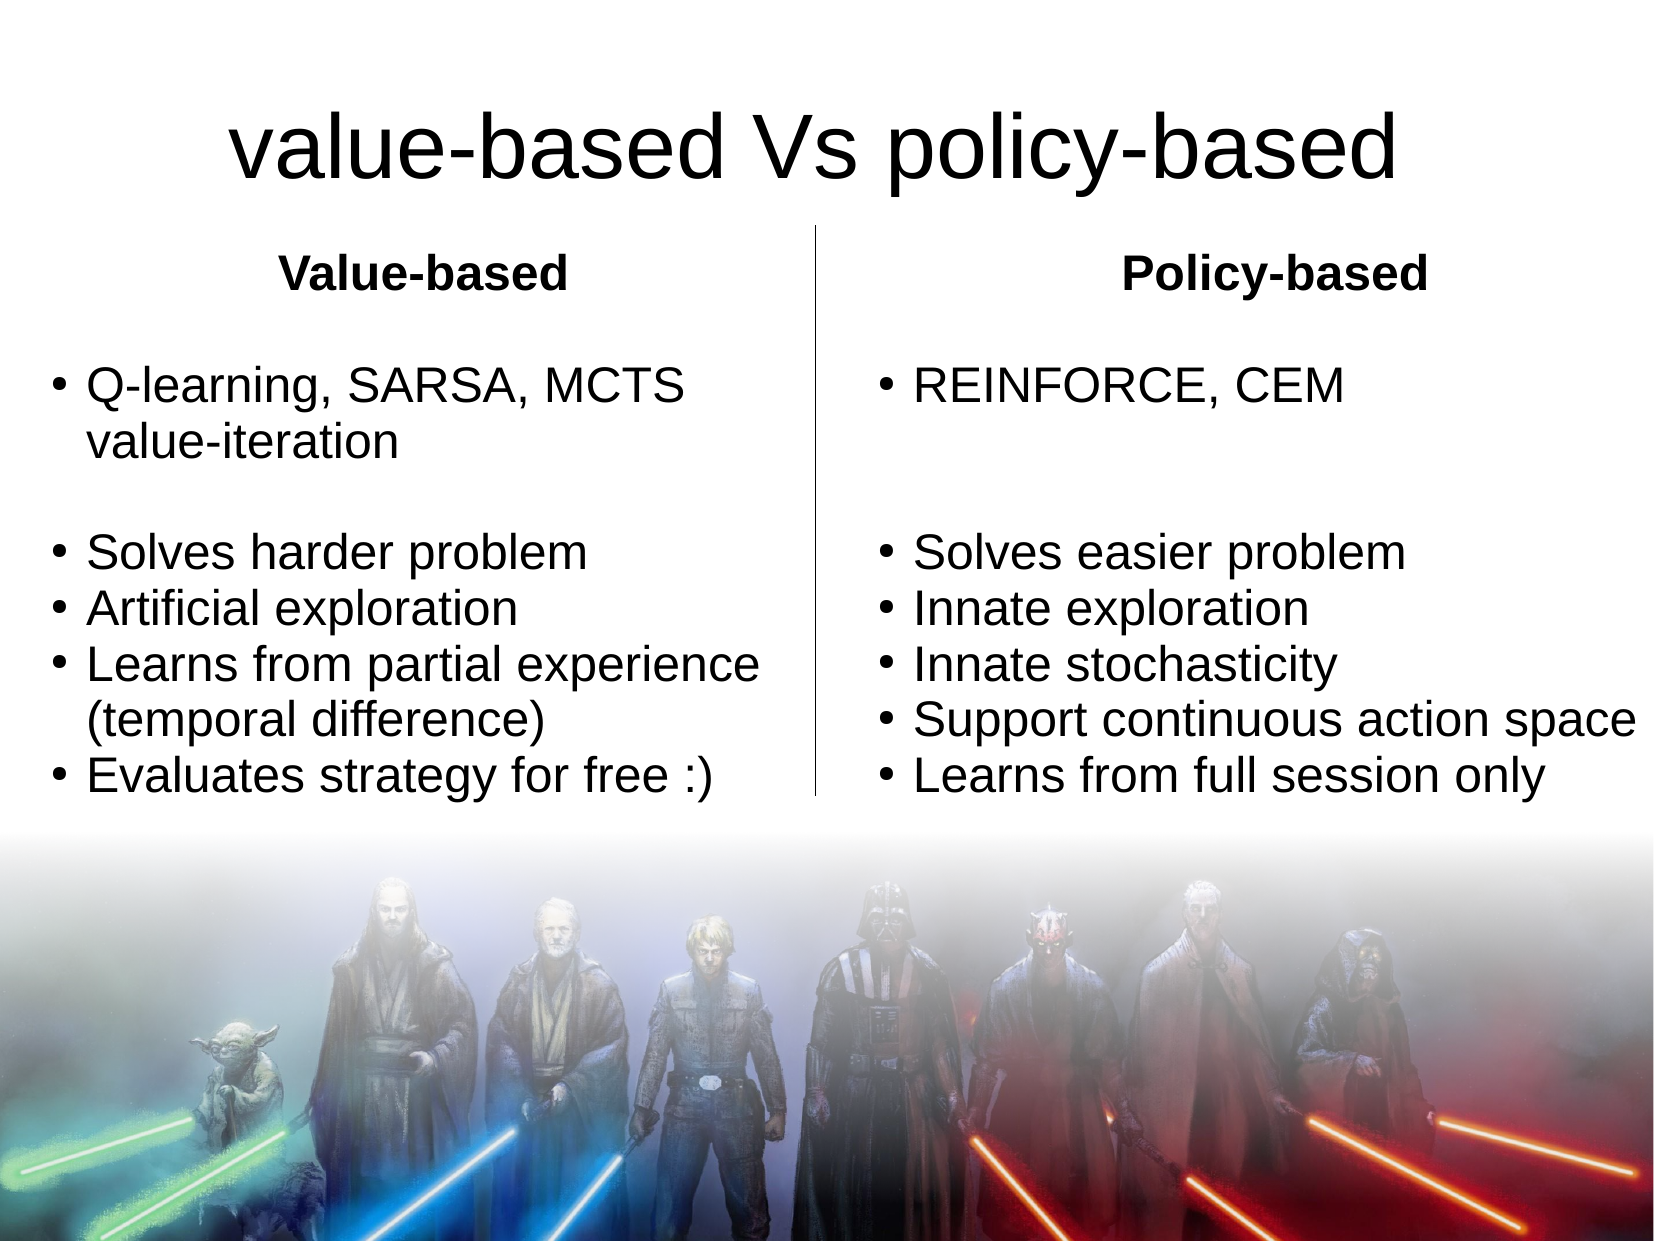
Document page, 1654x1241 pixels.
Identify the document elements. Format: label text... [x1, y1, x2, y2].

picture [0, 830, 1654, 1241]
text_box Policy-based REINFORCE, CEM Solves easier problem Innate exploration Innate stochasticity Support continuous action space Learns from full session only [862, 238, 1654, 816]
text_box Value-based Q-learning, SARSA, MCTS value-iteration Solves harder problem Artificial exploration Learns from partial experience (temporal difference) Evaluates strategy for free :) [35, 238, 816, 873]
title value-based Vs policy-based [70, 43, 1559, 251]
